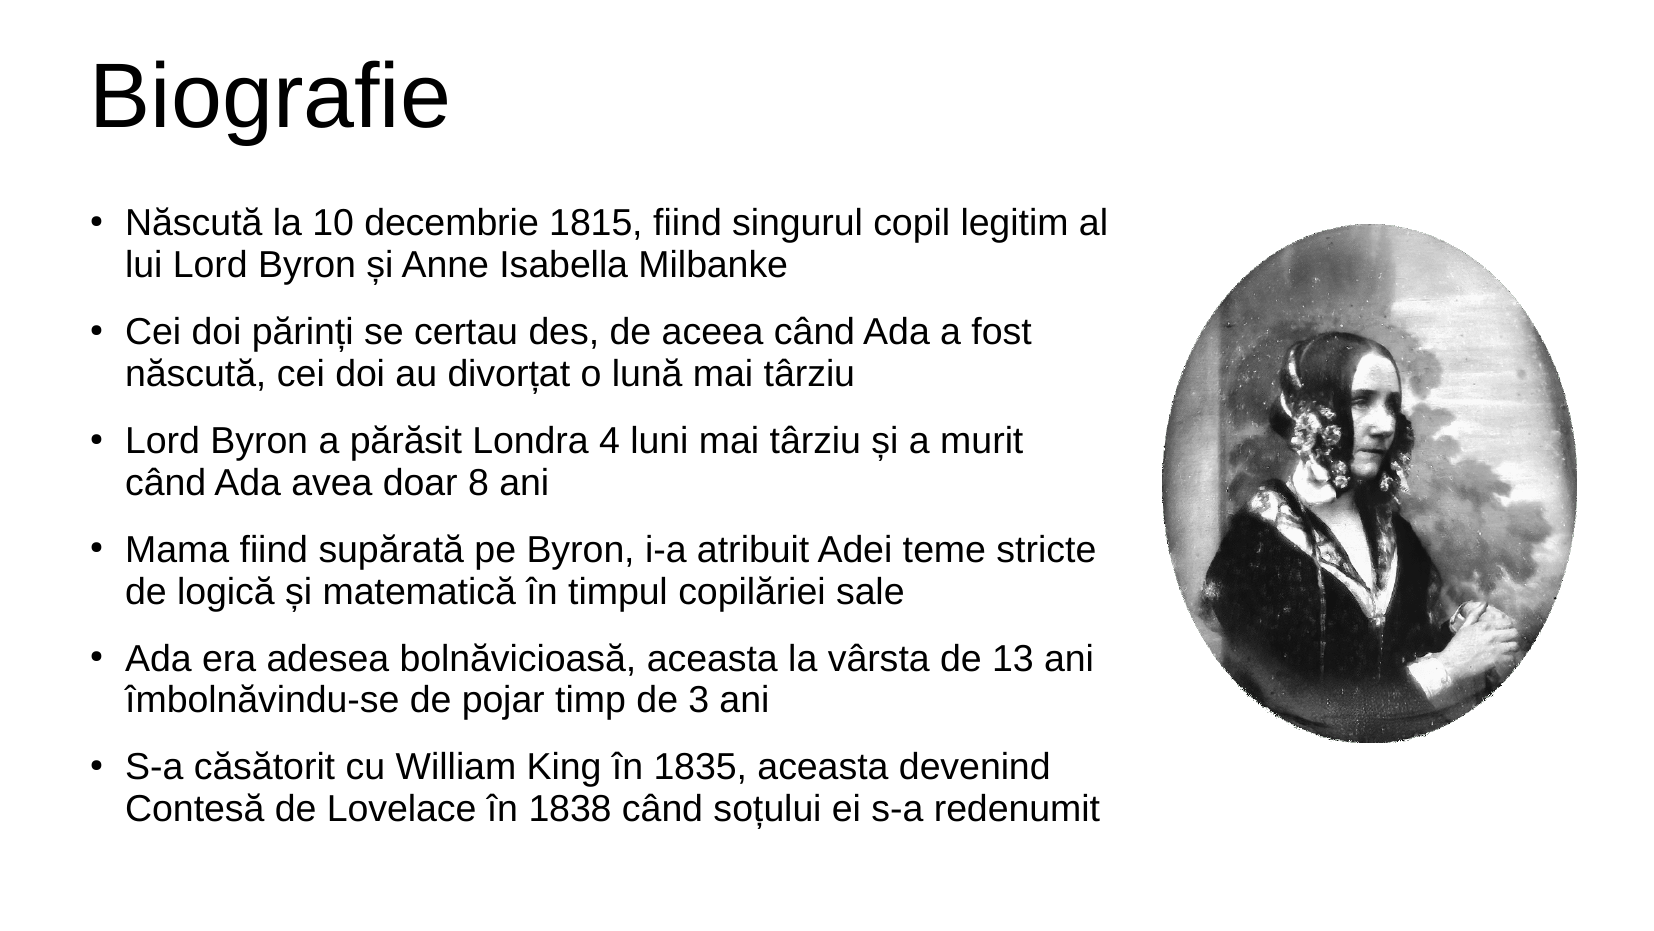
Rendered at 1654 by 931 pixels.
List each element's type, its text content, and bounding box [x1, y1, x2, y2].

text_box Biografie [75, 37, 863, 155]
text_box Născută la 10 decembrie 1815, fiind singurul copil legitim al lui Lord Byron și Anne Isabella Milbanke Cei doi părinți se certau des, de aceea când Ada a fost născută, cei doi au divorțat o lună mai târziu Lord Byron a părăsit Londra 4 luni mai târziu și a murit când Ada avea doar 8 ani Mama fiind supărată pe Byron, i-a atribuit Adei teme stricte de logică și matematică în timpul copilăriei sale Ada era adesea bolnăvicioasă, aceasta la vârsta de 13 ani îmbolnăvindu-se de pojar timp de 3 ani S-a căsătorit cu William King în 1835, aceasta devenind Contesă de Lovelace în 1838 când soțului ei s-a redenumit [75, 194, 1126, 838]
picture [1162, 224, 1577, 743]
